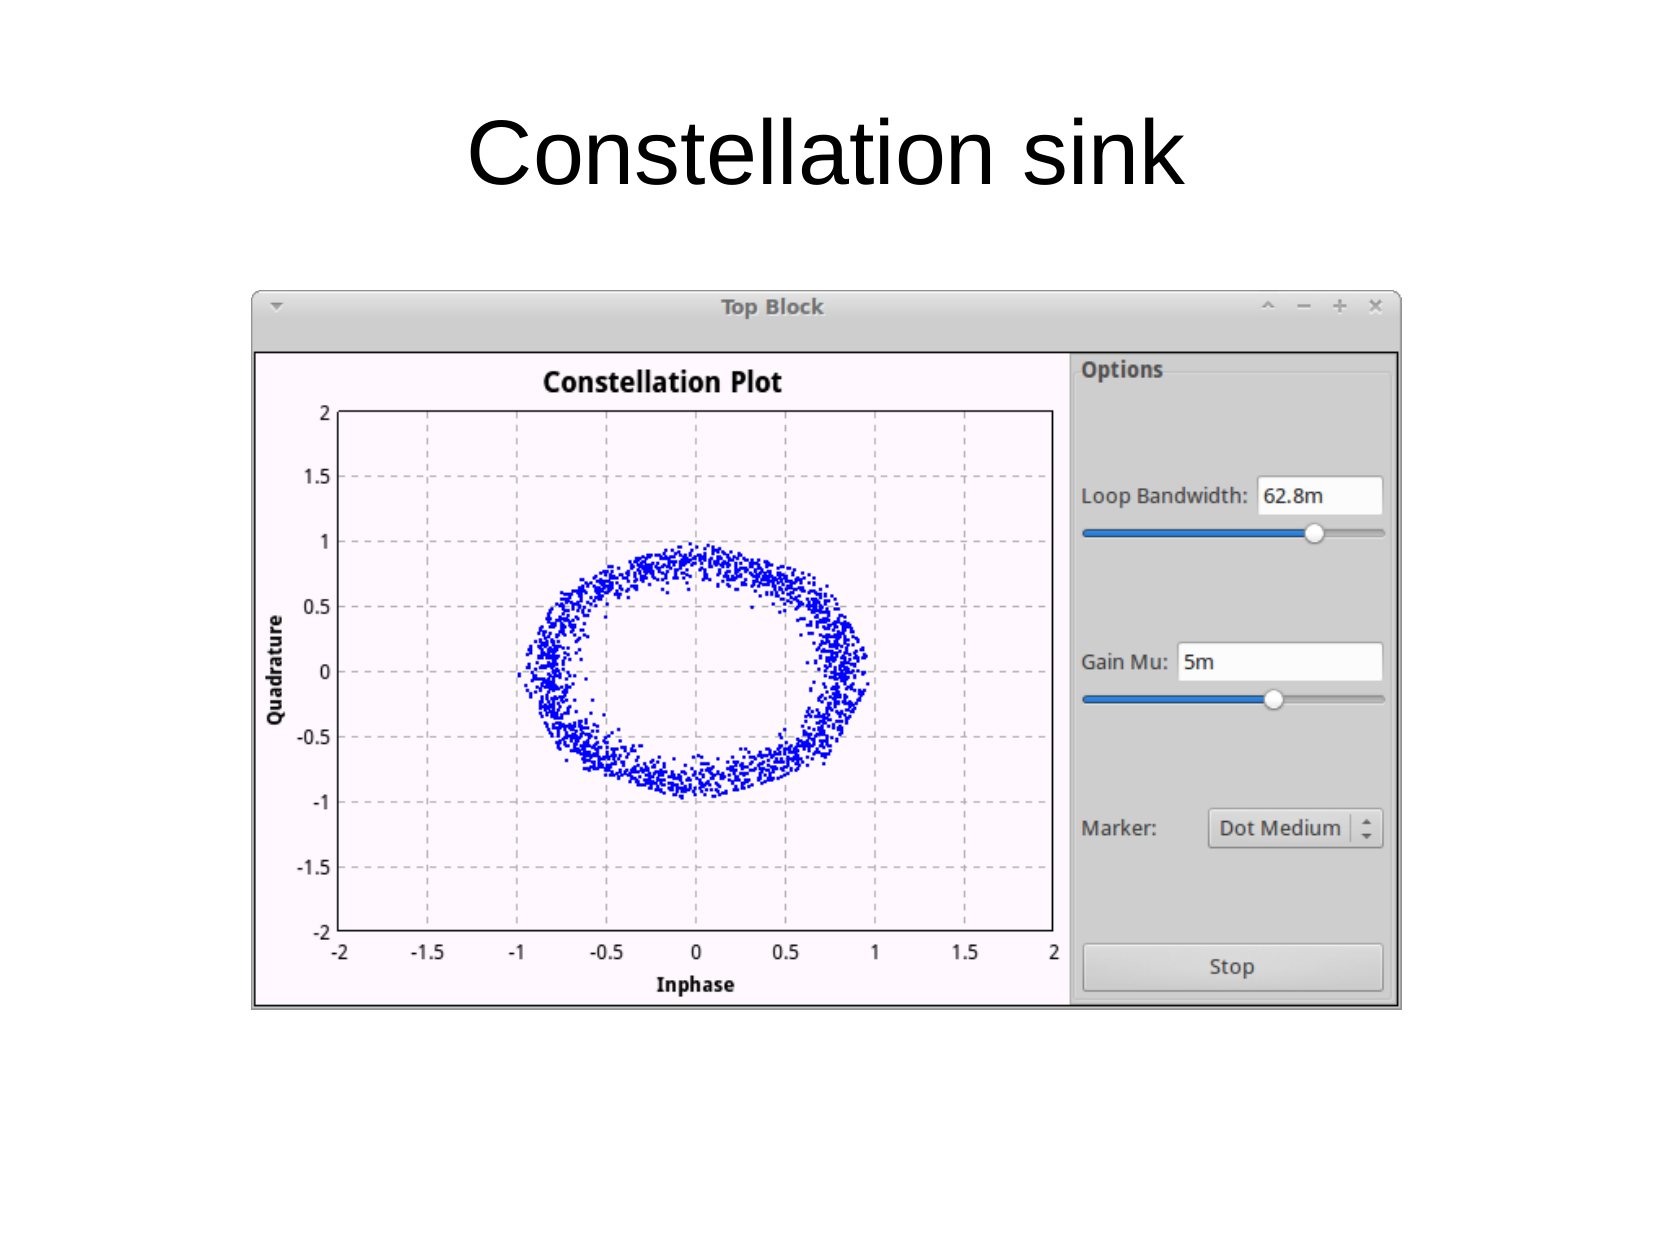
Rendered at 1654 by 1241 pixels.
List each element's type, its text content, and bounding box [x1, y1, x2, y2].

title Constellation sink [82, 49, 1571, 257]
picture [251, 290, 1402, 1010]
